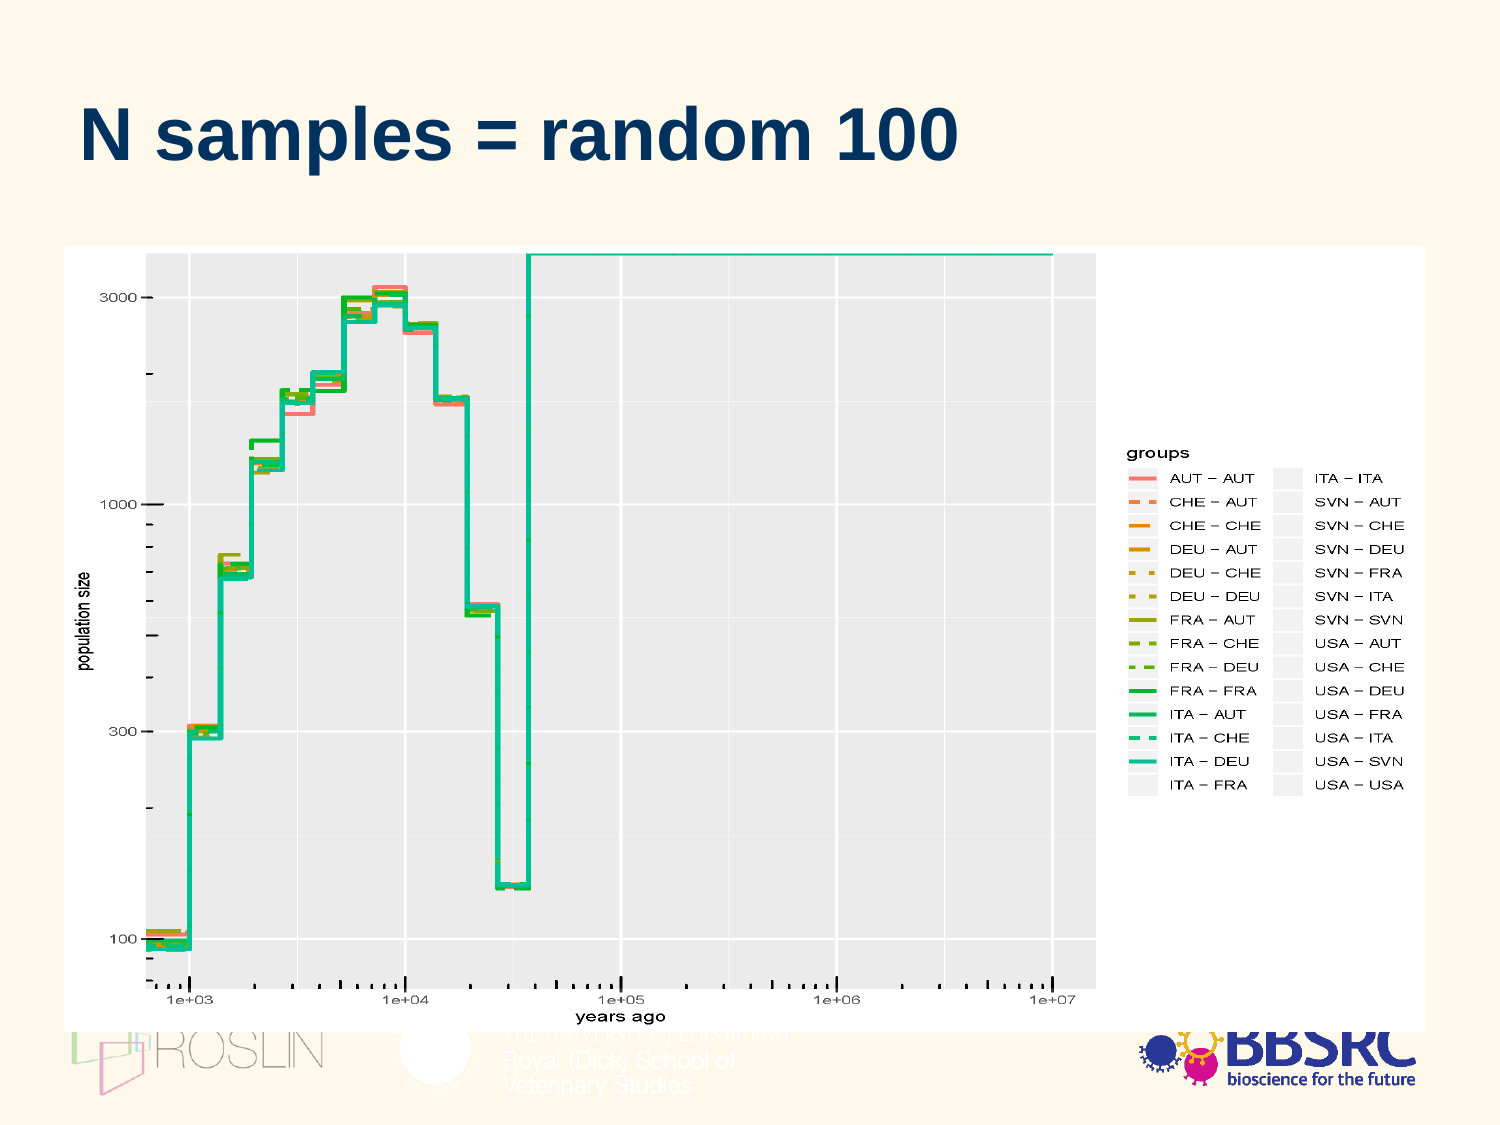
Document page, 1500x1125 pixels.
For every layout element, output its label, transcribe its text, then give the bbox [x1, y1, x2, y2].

title N samples = random 100 [64, 78, 1425, 185]
picture [64, 246, 1425, 1118]
